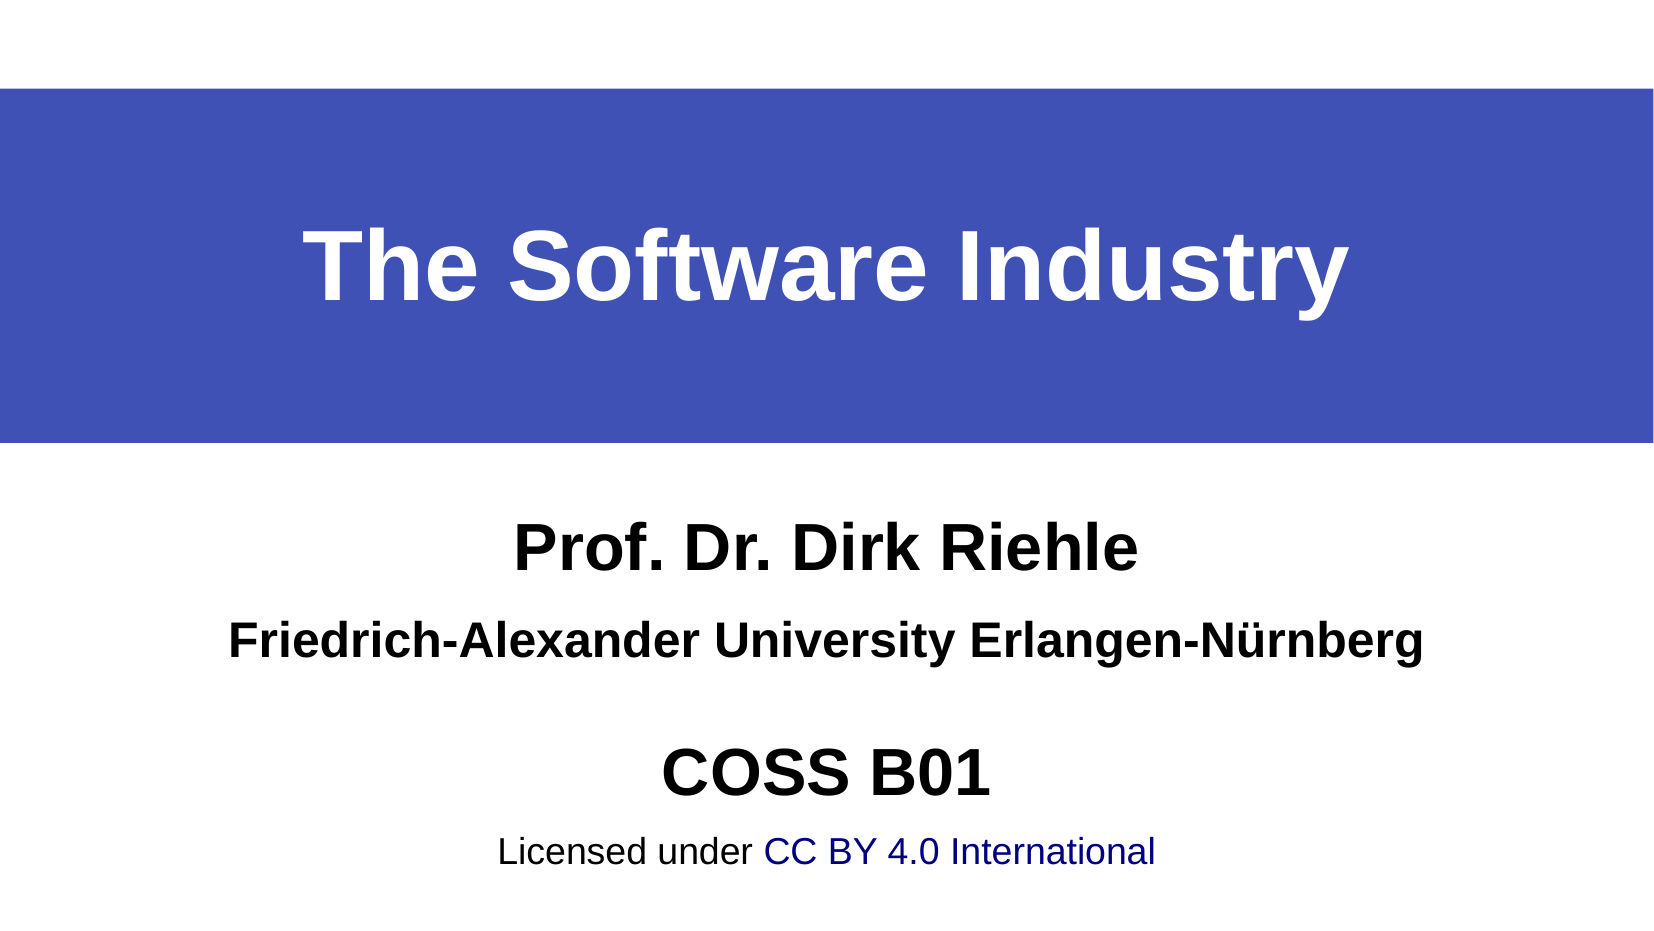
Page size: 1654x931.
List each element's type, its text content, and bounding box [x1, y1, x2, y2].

title The Software Industry [0, 88, 1654, 443]
subtitle Prof. Dr. Dirk Riehle Friedrich-Alexander University Erlangen-Nürnberg COSS B01 Licensed under CC BY 4.0 International [29, 472, 1625, 886]
